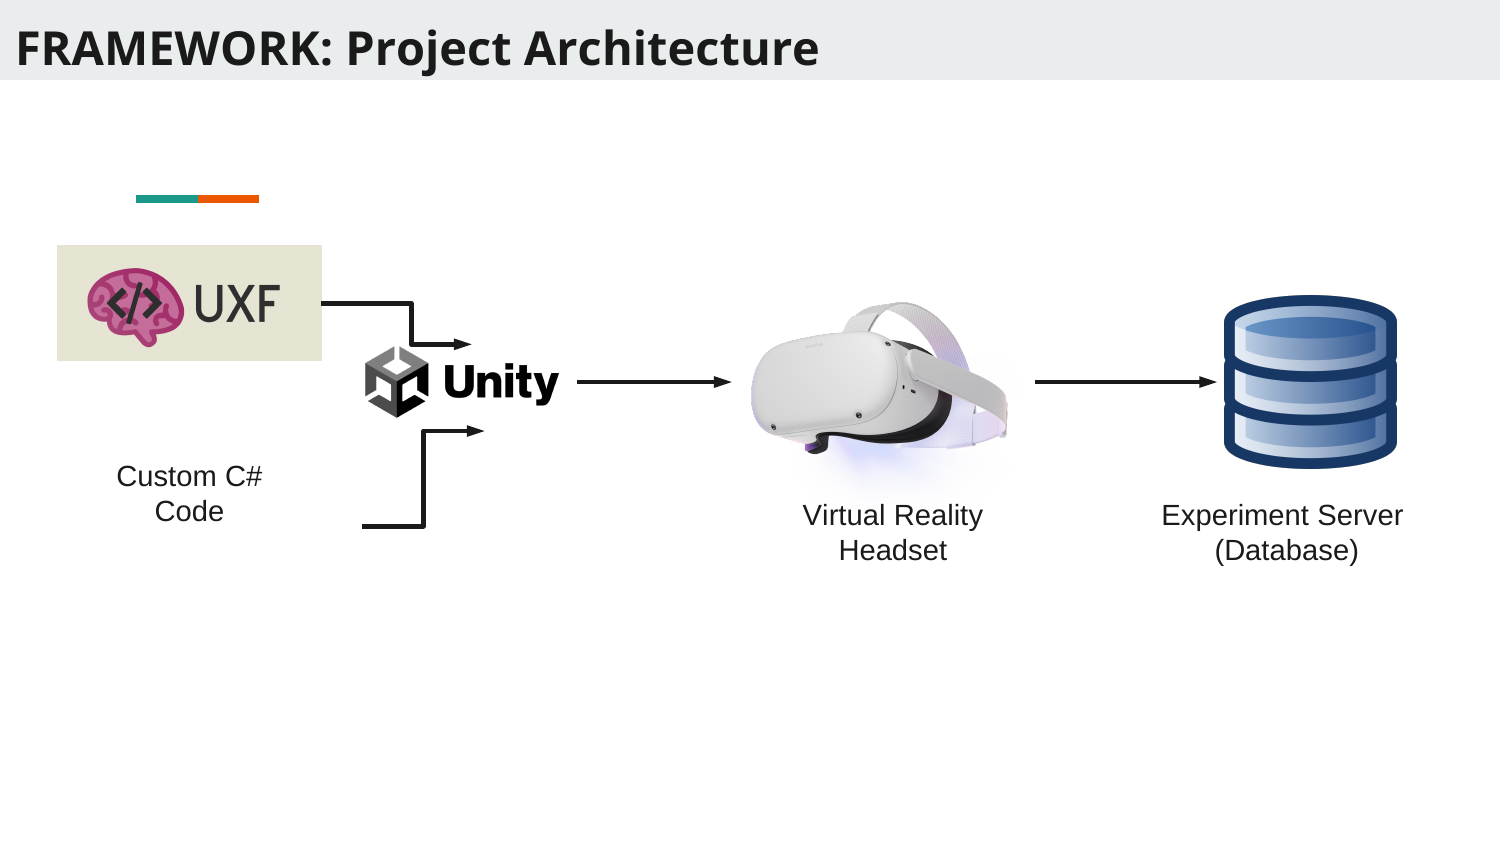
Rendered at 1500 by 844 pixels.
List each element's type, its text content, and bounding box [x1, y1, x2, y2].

picture [346, 305, 578, 459]
text_box Custom C# Code [43, 450, 336, 565]
text_box Virtual Reality Headset [752, 489, 1034, 578]
text_box Experiment Server (Database) [1098, 489, 1476, 598]
title FRAMEWORK: Project Architecture [0, 0, 1398, 94]
picture [751, 302, 1035, 527]
picture [1224, 295, 1397, 469]
picture [57, 245, 322, 361]
